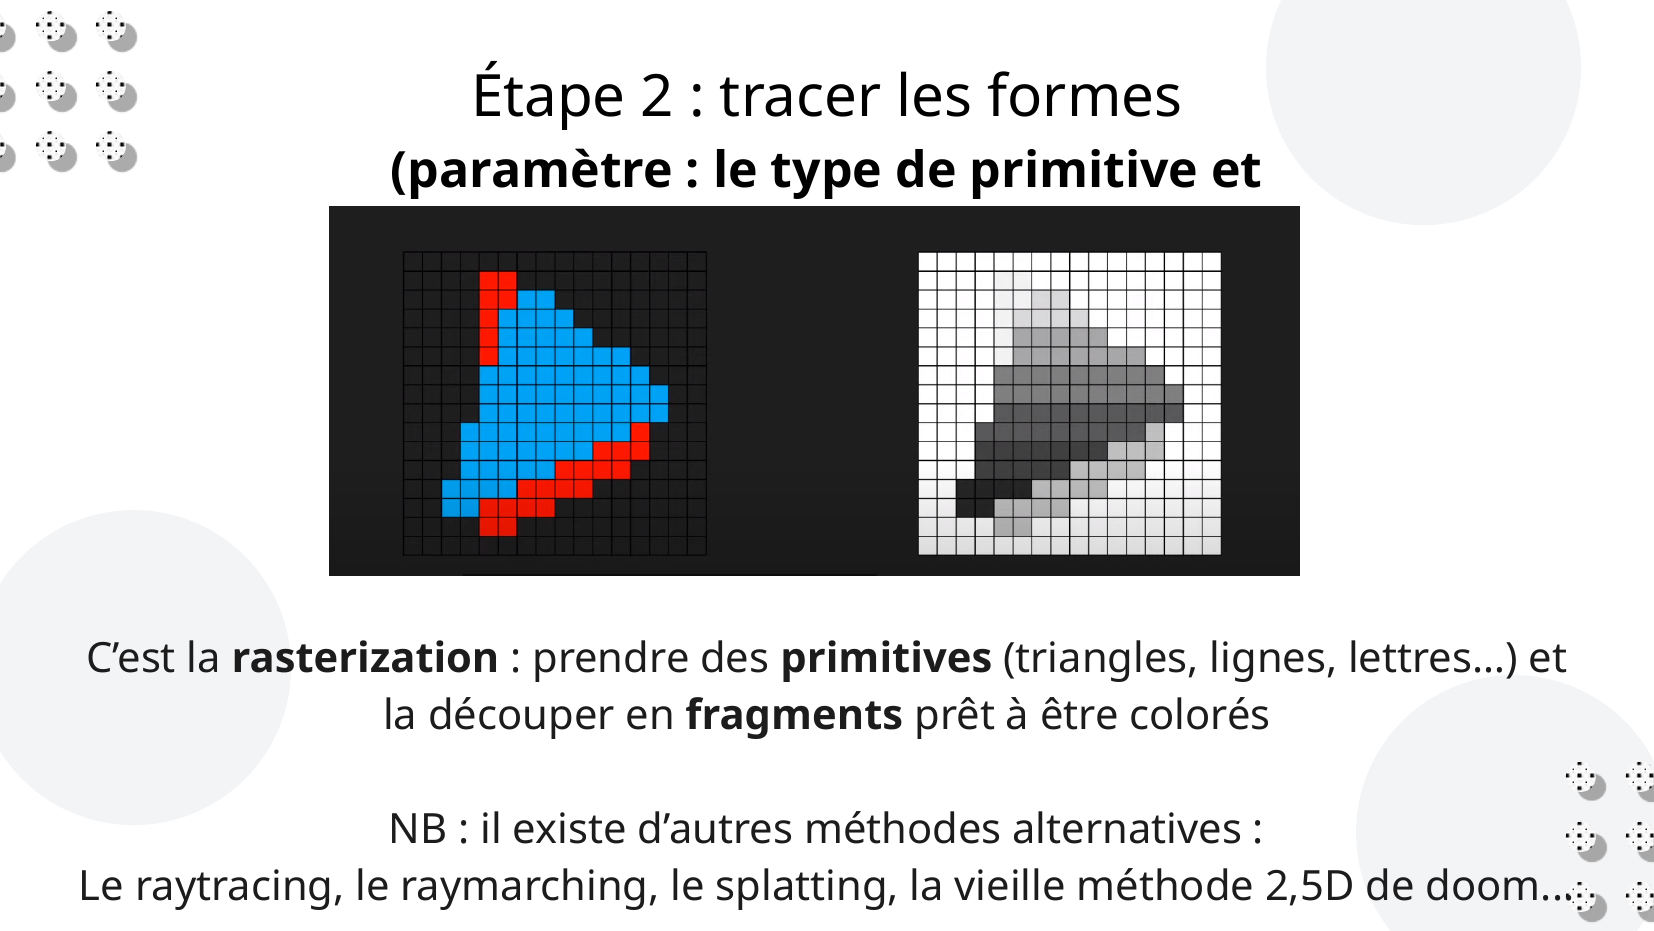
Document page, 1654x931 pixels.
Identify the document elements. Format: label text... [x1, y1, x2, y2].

picture [0, 74, 6, 99]
picture [1625, 761, 1654, 792]
picture [95, 71, 126, 102]
picture [35, 71, 66, 102]
picture [95, 11, 126, 42]
picture [95, 131, 127, 162]
picture [35, 131, 67, 162]
text_box C’est la rasterization : prendre des primitives (triangles, lignes, lettres…) et la découper en fragments prêt à être colorés NB : il existe d’autres méthodes alternatives : Le raytracing, le raymarching, le splatting, la vieille méthode 2,5D de doom... [59, 620, 1595, 931]
picture [329, 206, 1300, 576]
picture [1625, 881, 1654, 912]
picture [0, 14, 6, 39]
text_box Étape 2 : tracer les formes (paramètre : le type de primitive et d’antialiasing) [250, 46, 1403, 221]
picture [35, 11, 66, 42]
picture [1625, 821, 1654, 852]
picture [0, 134, 7, 159]
